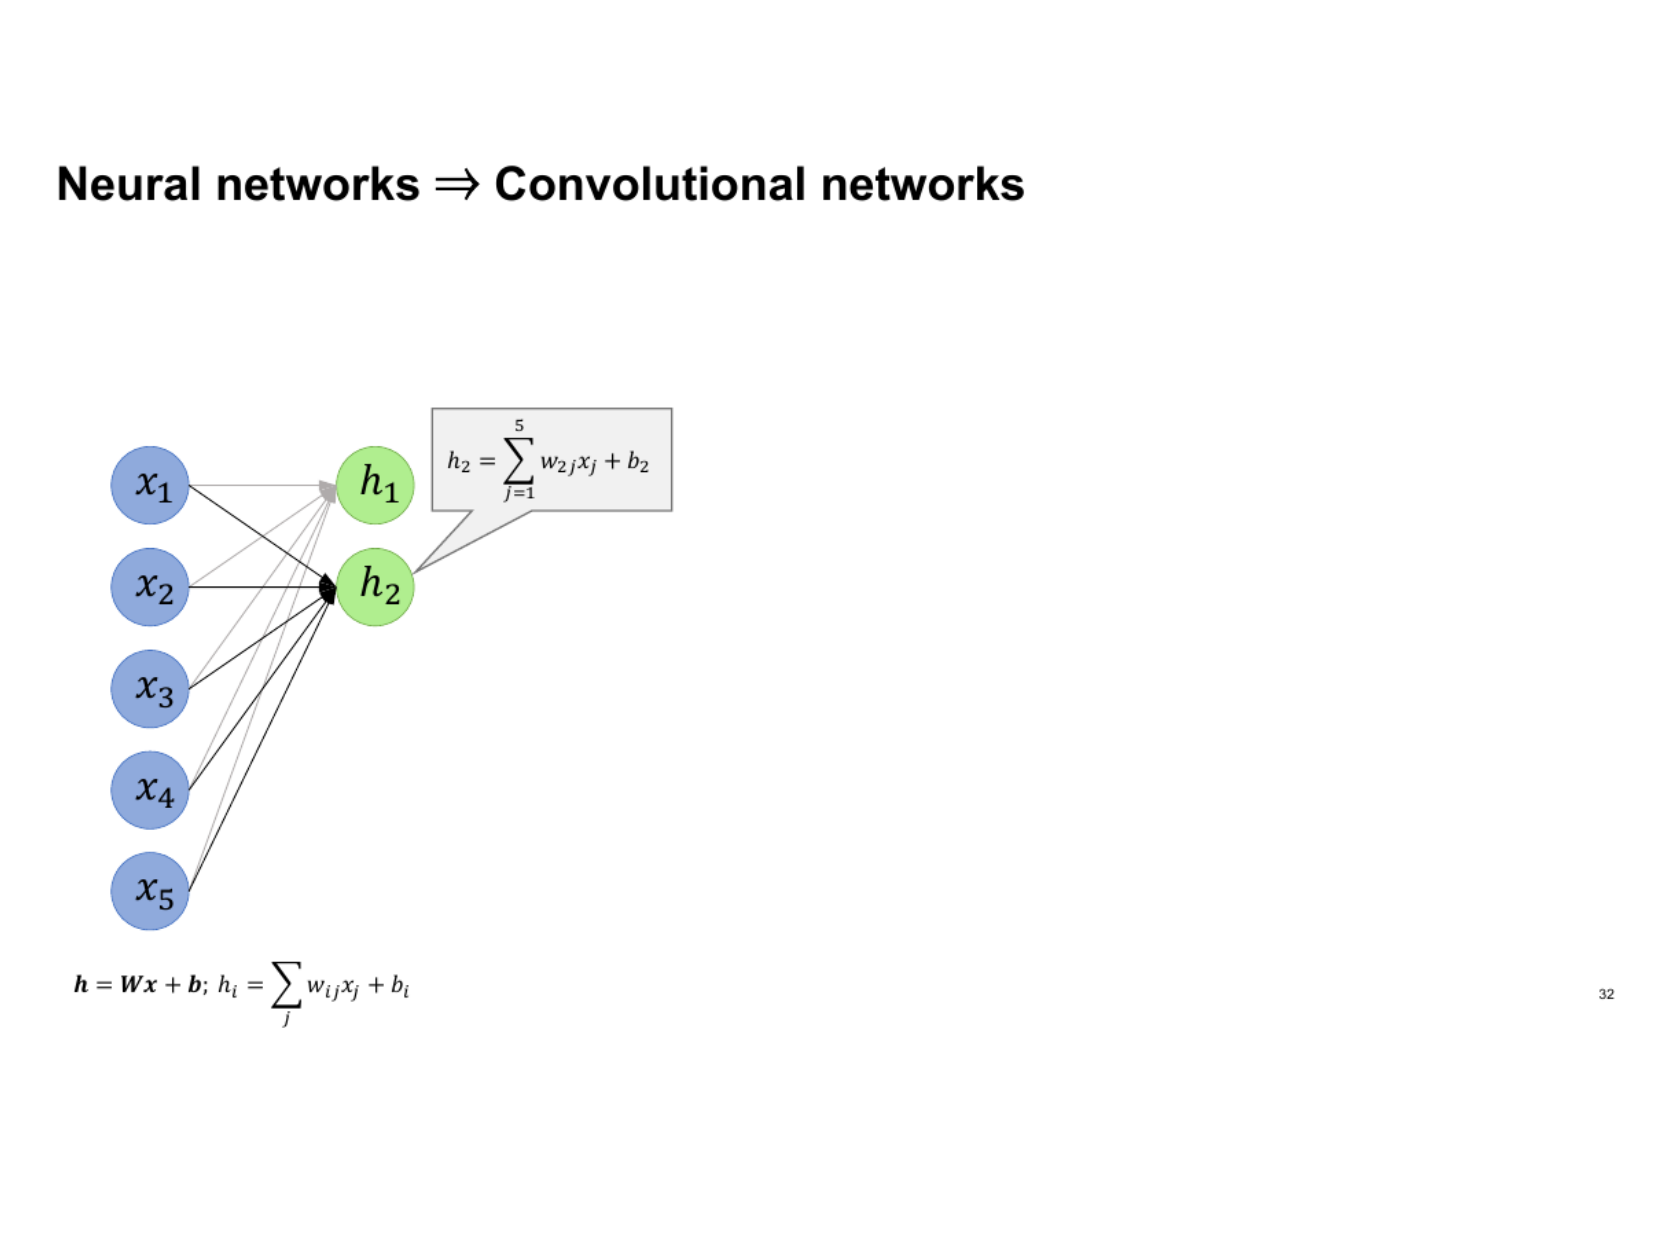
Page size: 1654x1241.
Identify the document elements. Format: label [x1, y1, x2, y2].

picture [2, 119, 1654, 1039]
